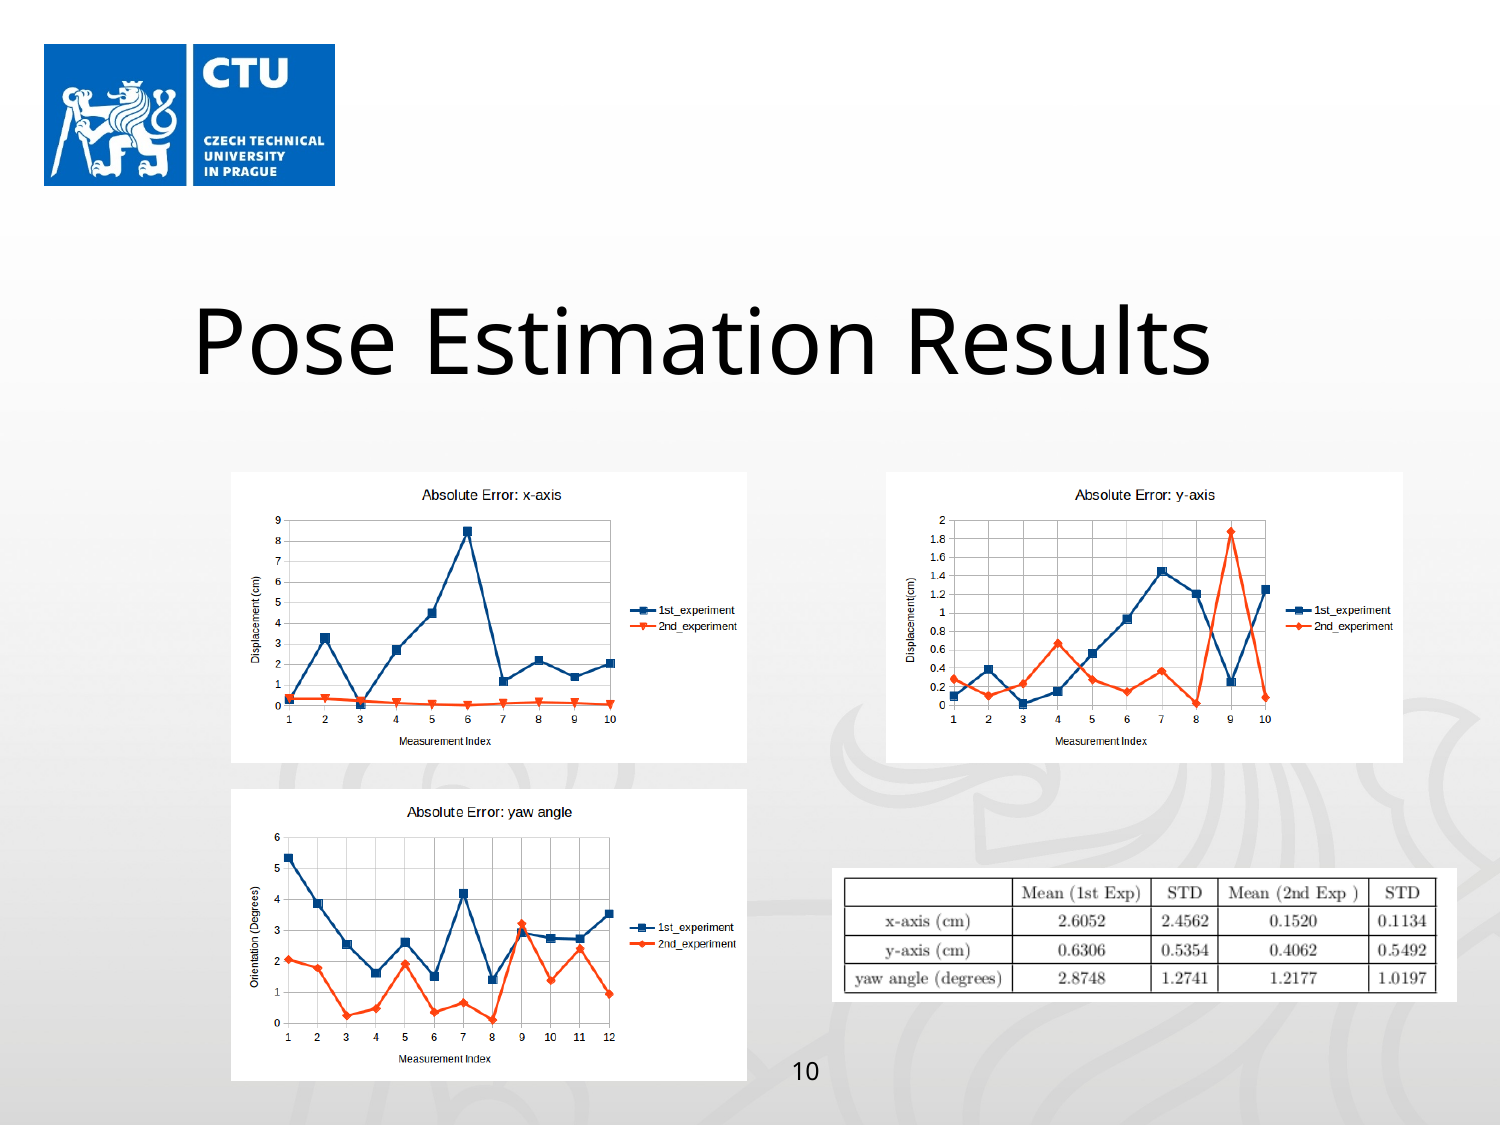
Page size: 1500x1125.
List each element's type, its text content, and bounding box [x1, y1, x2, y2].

title 10 [776, 1050, 841, 1096]
picture [0, 0, 1500, 1125]
title Pose Estimation Results [177, 236, 1456, 454]
